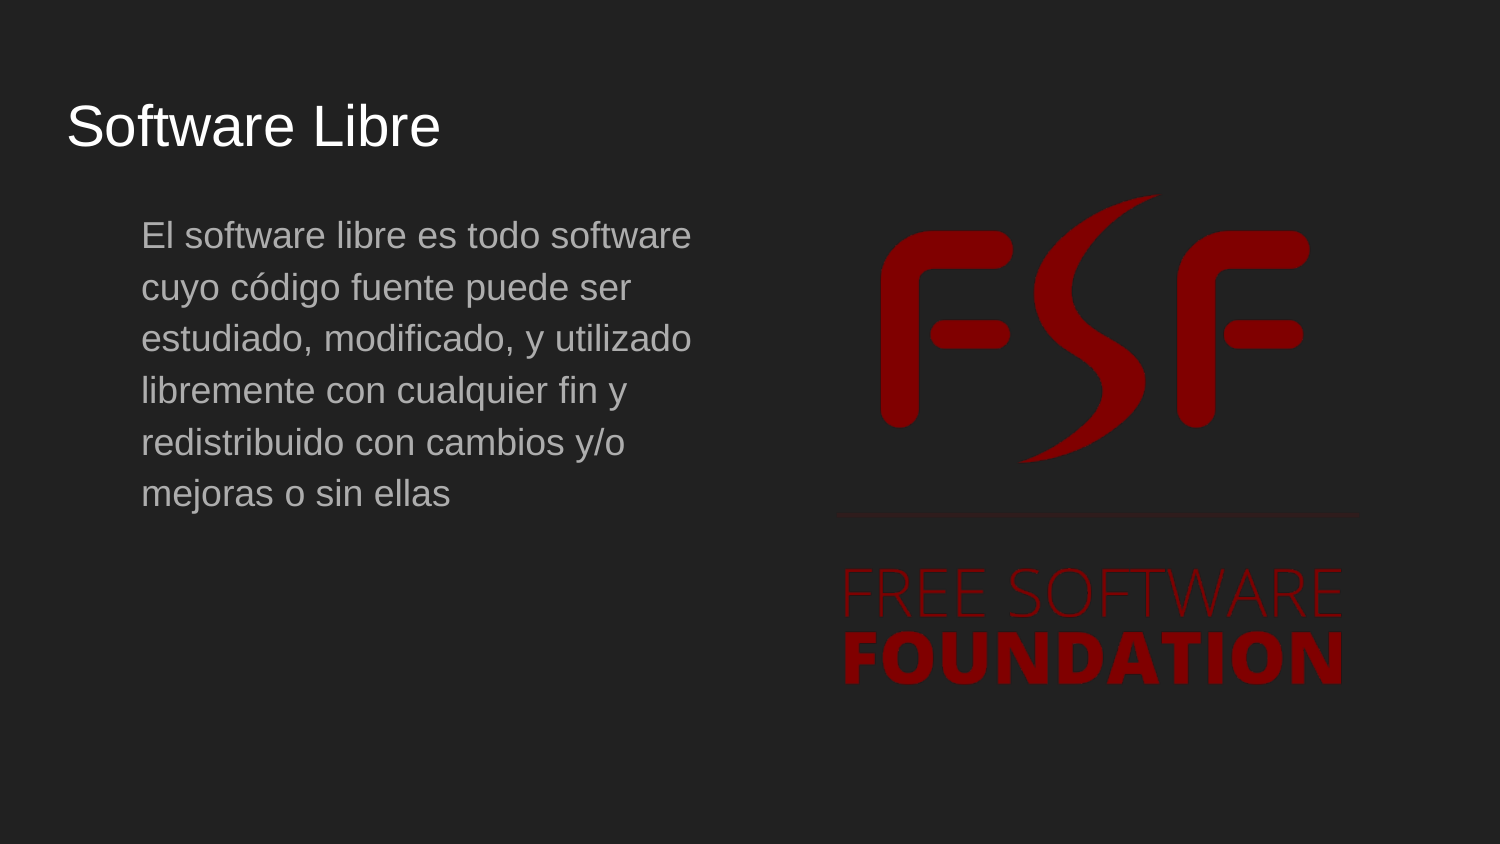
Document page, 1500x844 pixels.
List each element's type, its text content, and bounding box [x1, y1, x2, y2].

title Software Libre [51, 72, 720, 167]
picture [720, 44, 1471, 796]
list El software libre es todo software cuyo código fuente puede ser estudiado, modificado, y utilizado libremente con cualquier fin y redistribuido con cambios y/o mejoras o sin ellas [51, 189, 720, 750]
